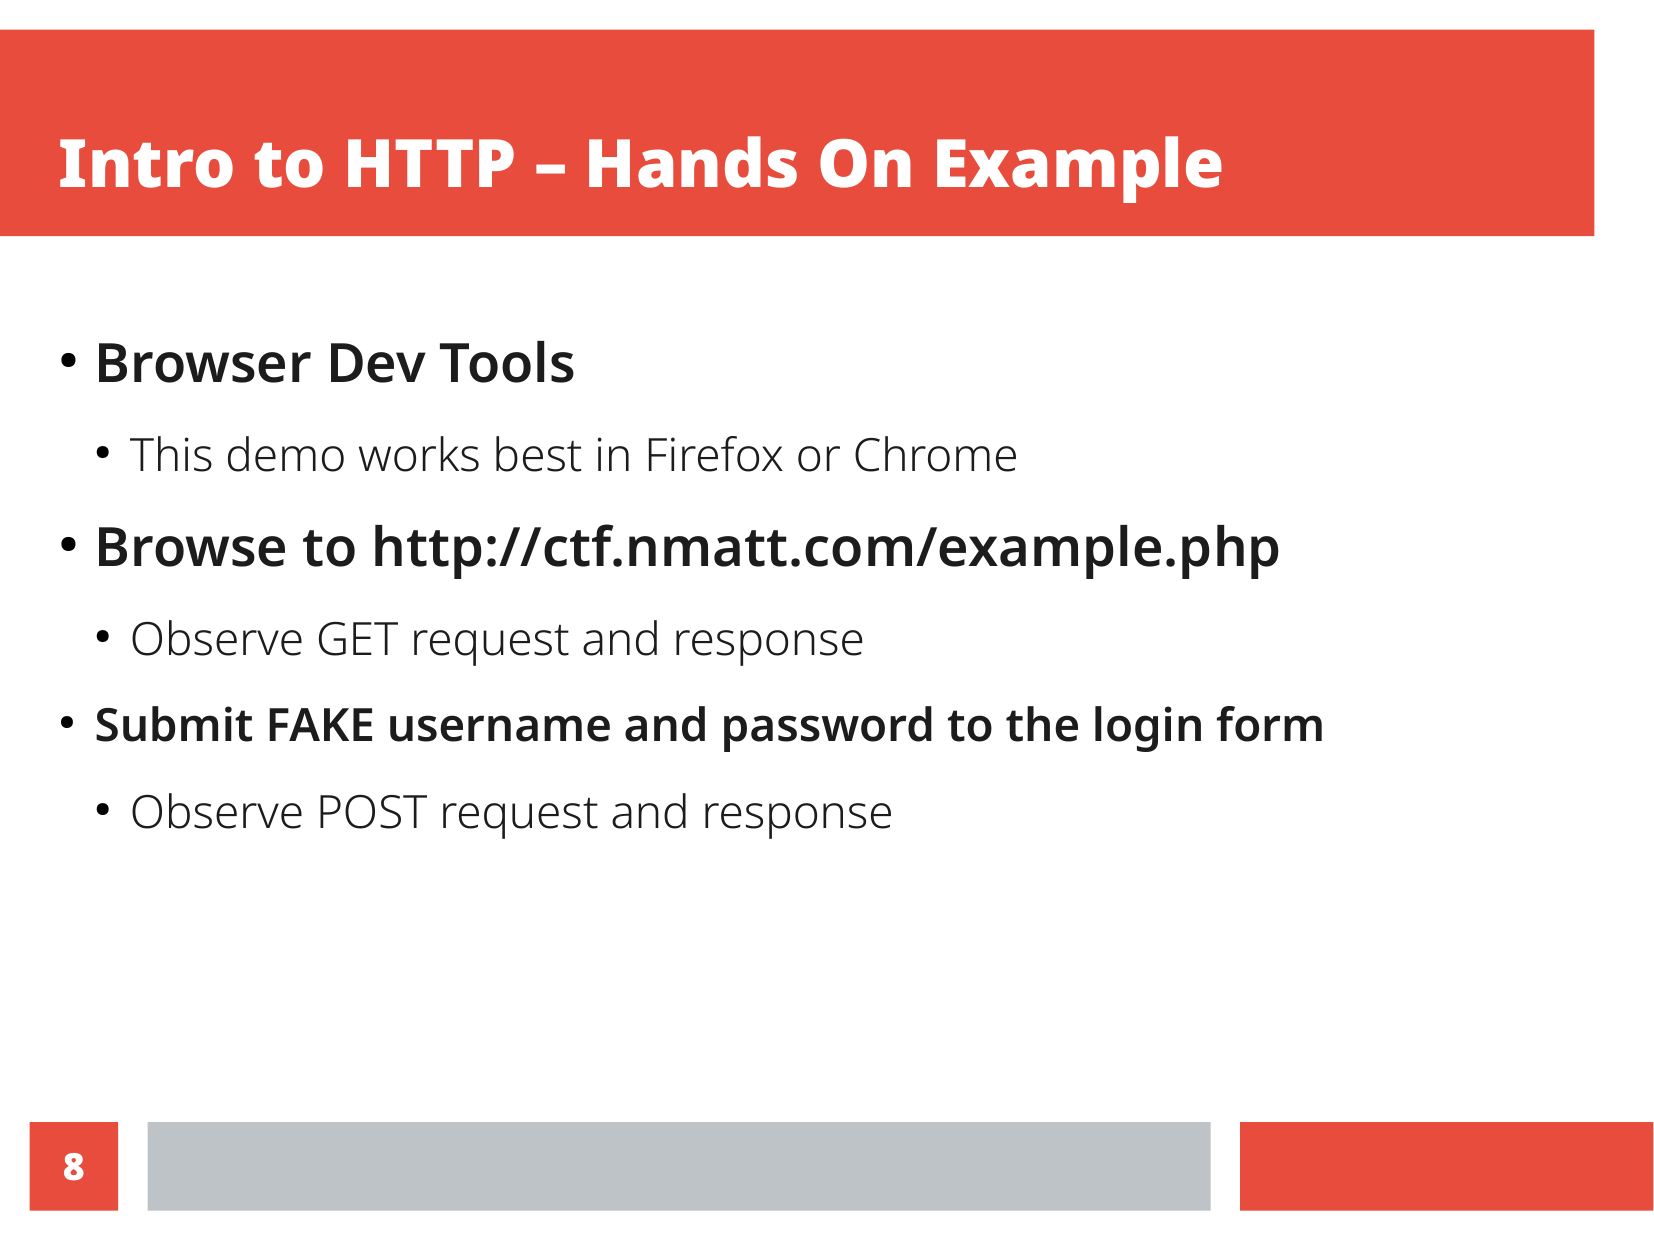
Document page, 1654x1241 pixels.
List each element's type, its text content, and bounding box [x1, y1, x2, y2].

list Browser Dev Tools This demo works best in Firefox or Chrome Browse to http://ctf.nmatt.com/example.php Observe GET request and response Submit FAKE username and password to the login form Observe POST request and response [59, 324, 1565, 1066]
title Intro to HTTP – Hands On Example [59, 59, 1595, 207]
